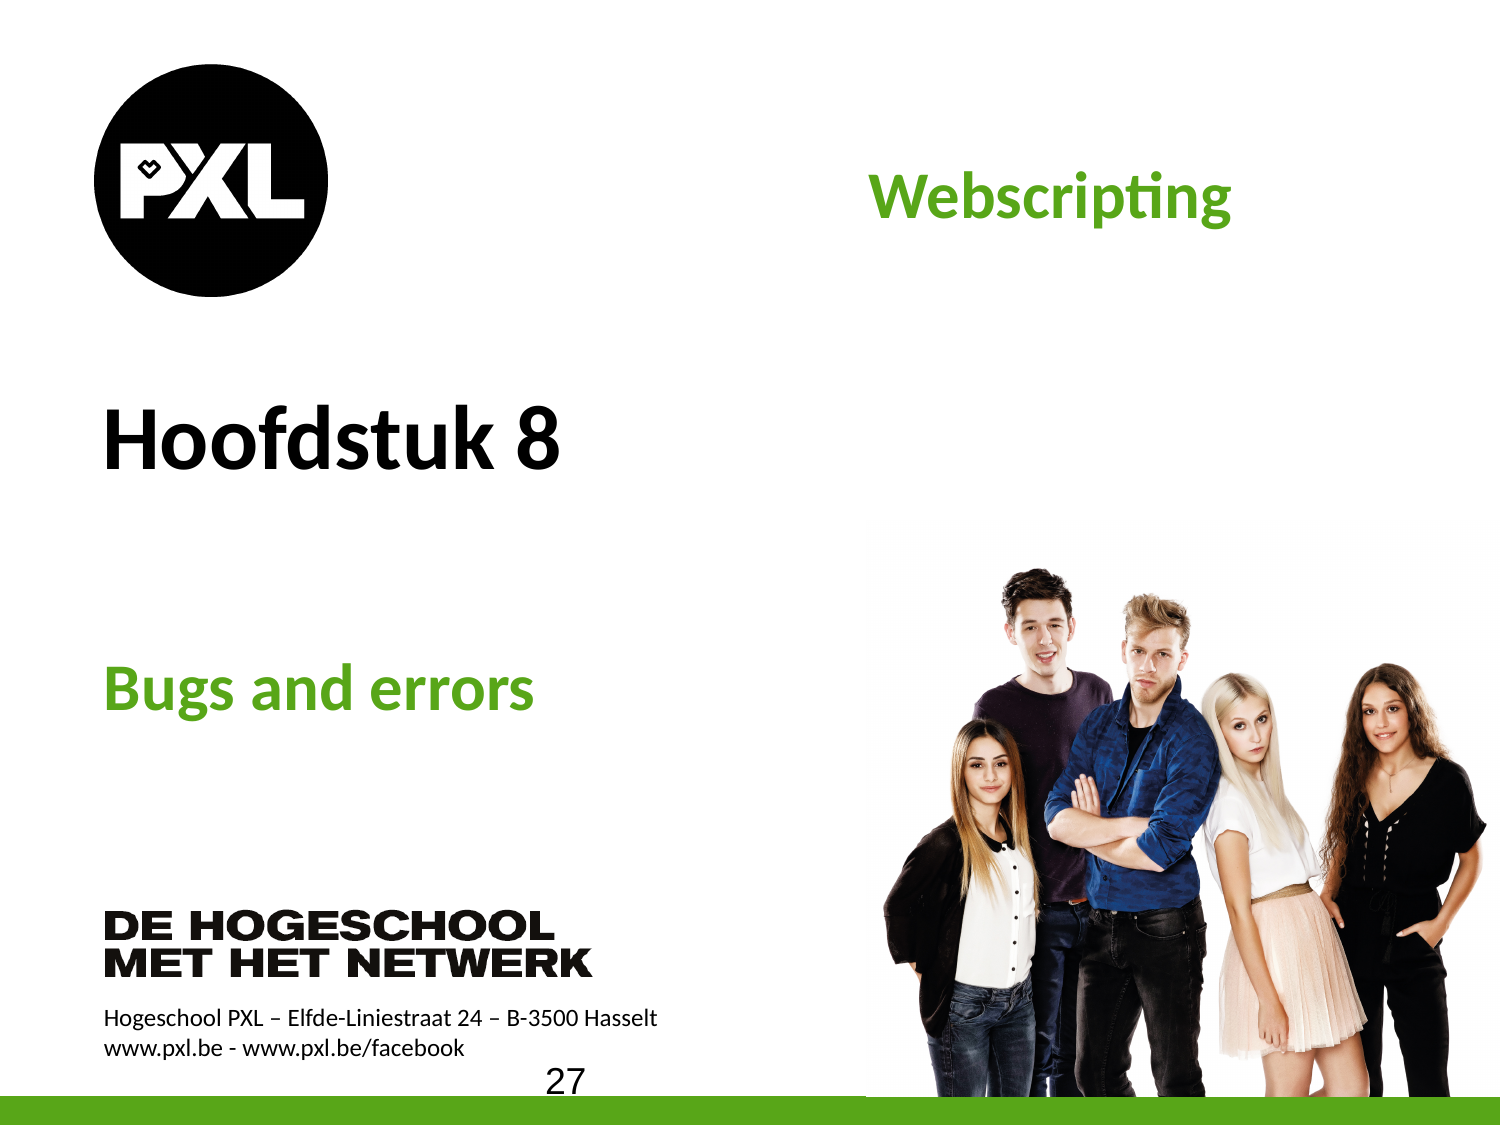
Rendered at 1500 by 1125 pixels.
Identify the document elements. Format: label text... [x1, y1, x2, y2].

text_box <number> [530, 1049, 880, 1110]
picture [105, 909, 593, 977]
text_box Bugs and errors [88, 635, 878, 823]
picture [94, 64, 328, 297]
picture [866, 520, 1500, 1097]
text_box Hoofdstuk 8 [87, 312, 1363, 554]
